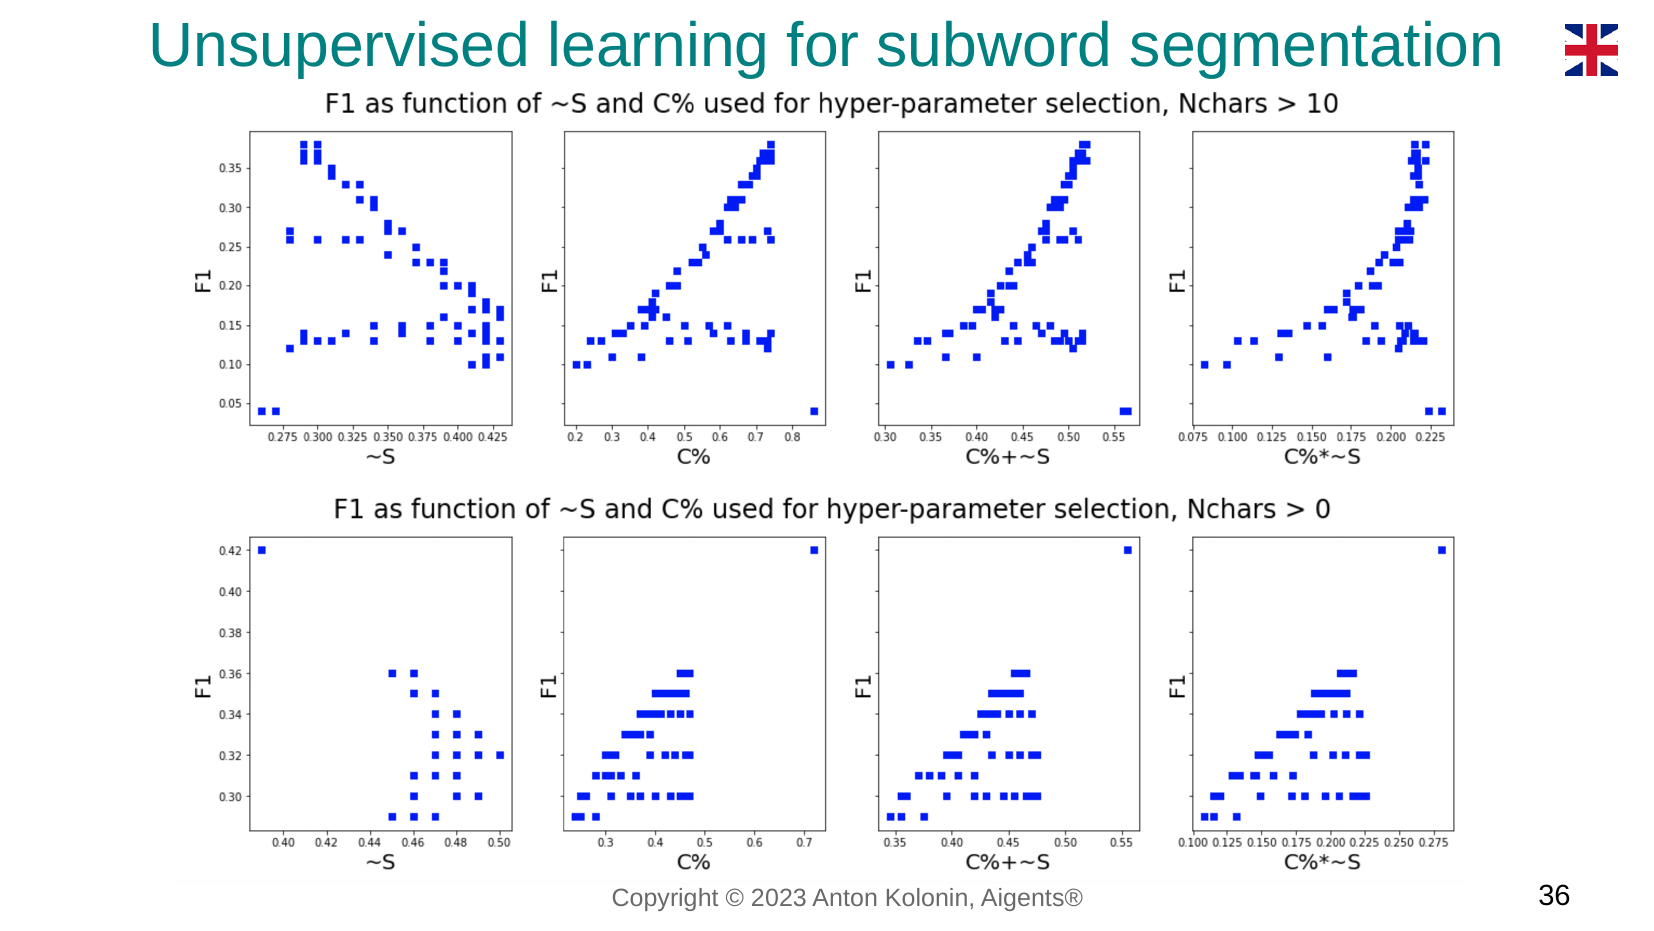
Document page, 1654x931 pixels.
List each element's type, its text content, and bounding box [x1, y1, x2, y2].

picture [177, 80, 1466, 884]
picture [1565, 24, 1618, 76]
text_box Unsupervised learning for subword segmentation [0, 0, 1630, 91]
